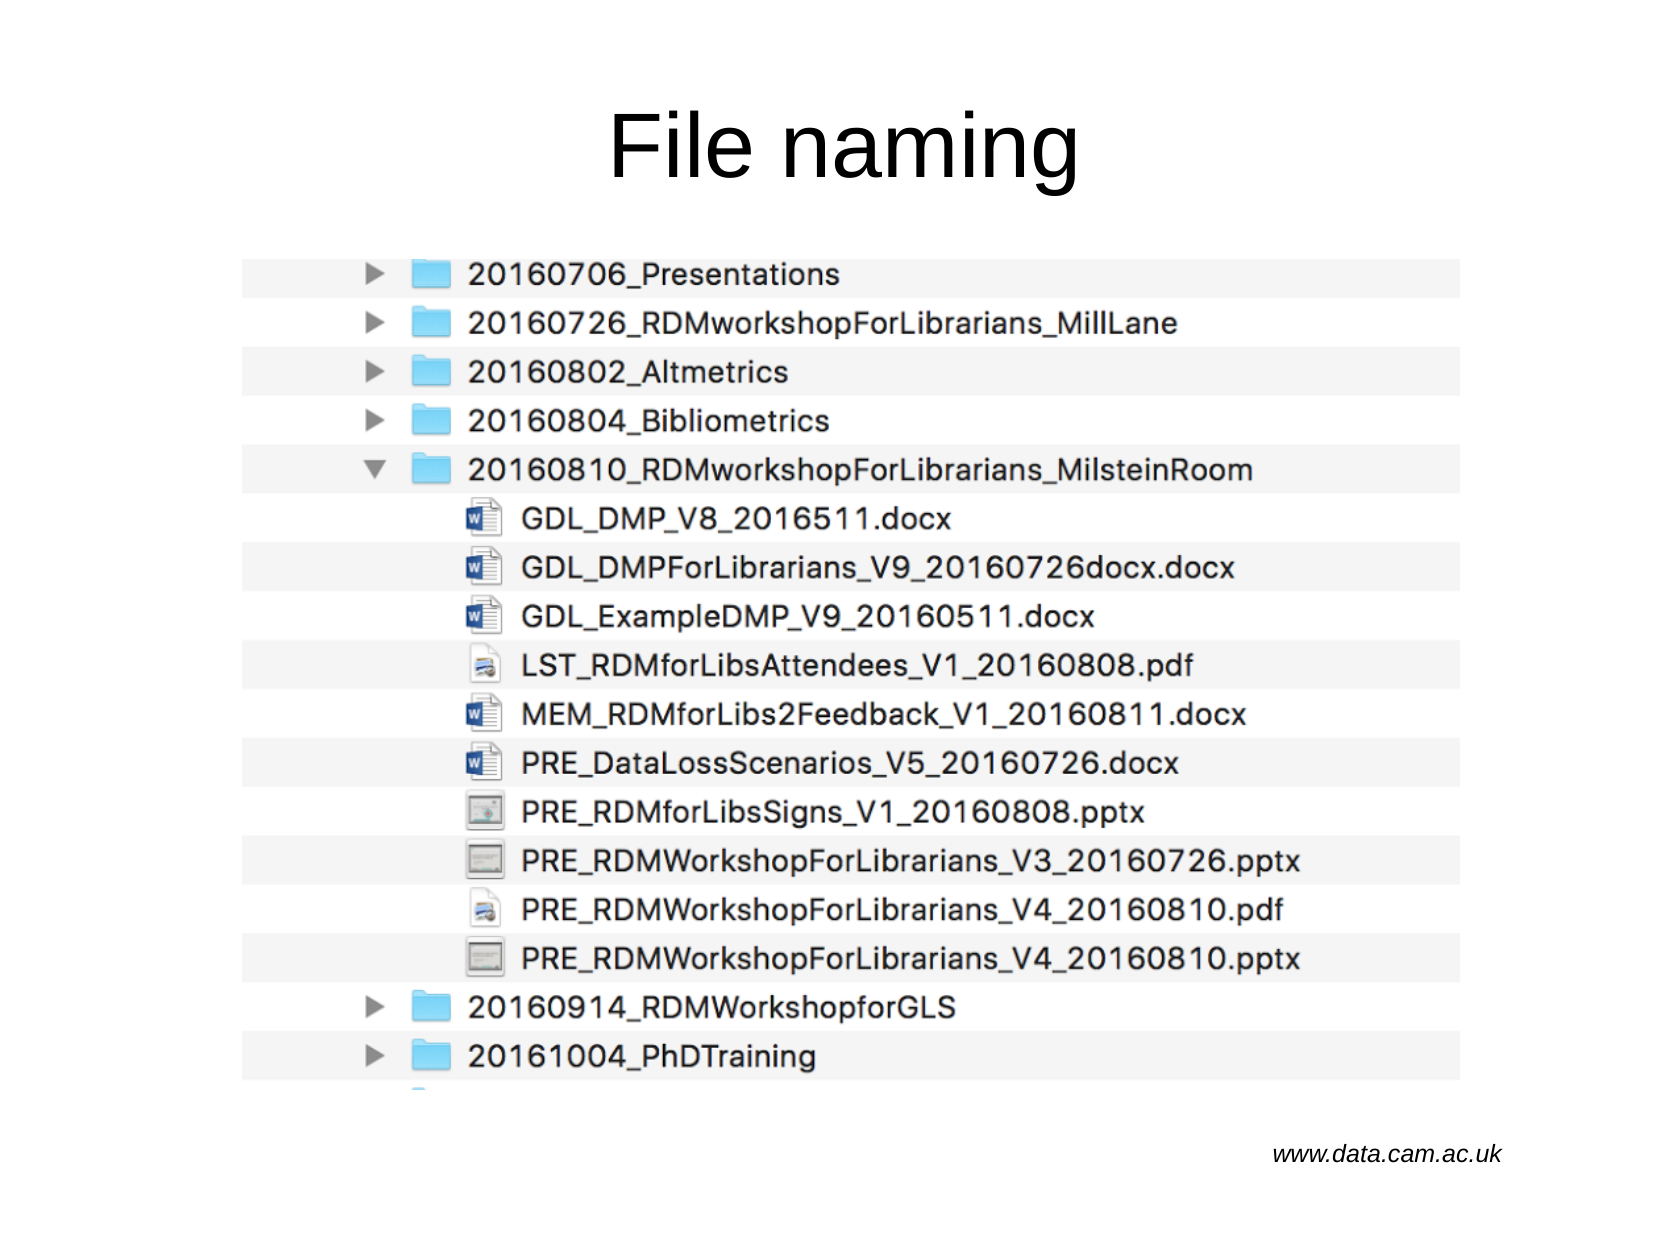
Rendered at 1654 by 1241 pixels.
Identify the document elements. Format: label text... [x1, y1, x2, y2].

picture [242, 259, 1460, 1090]
title File naming [450, 69, 1240, 222]
text_box www.data.cam.ac.uk [1244, 1137, 1531, 1171]
